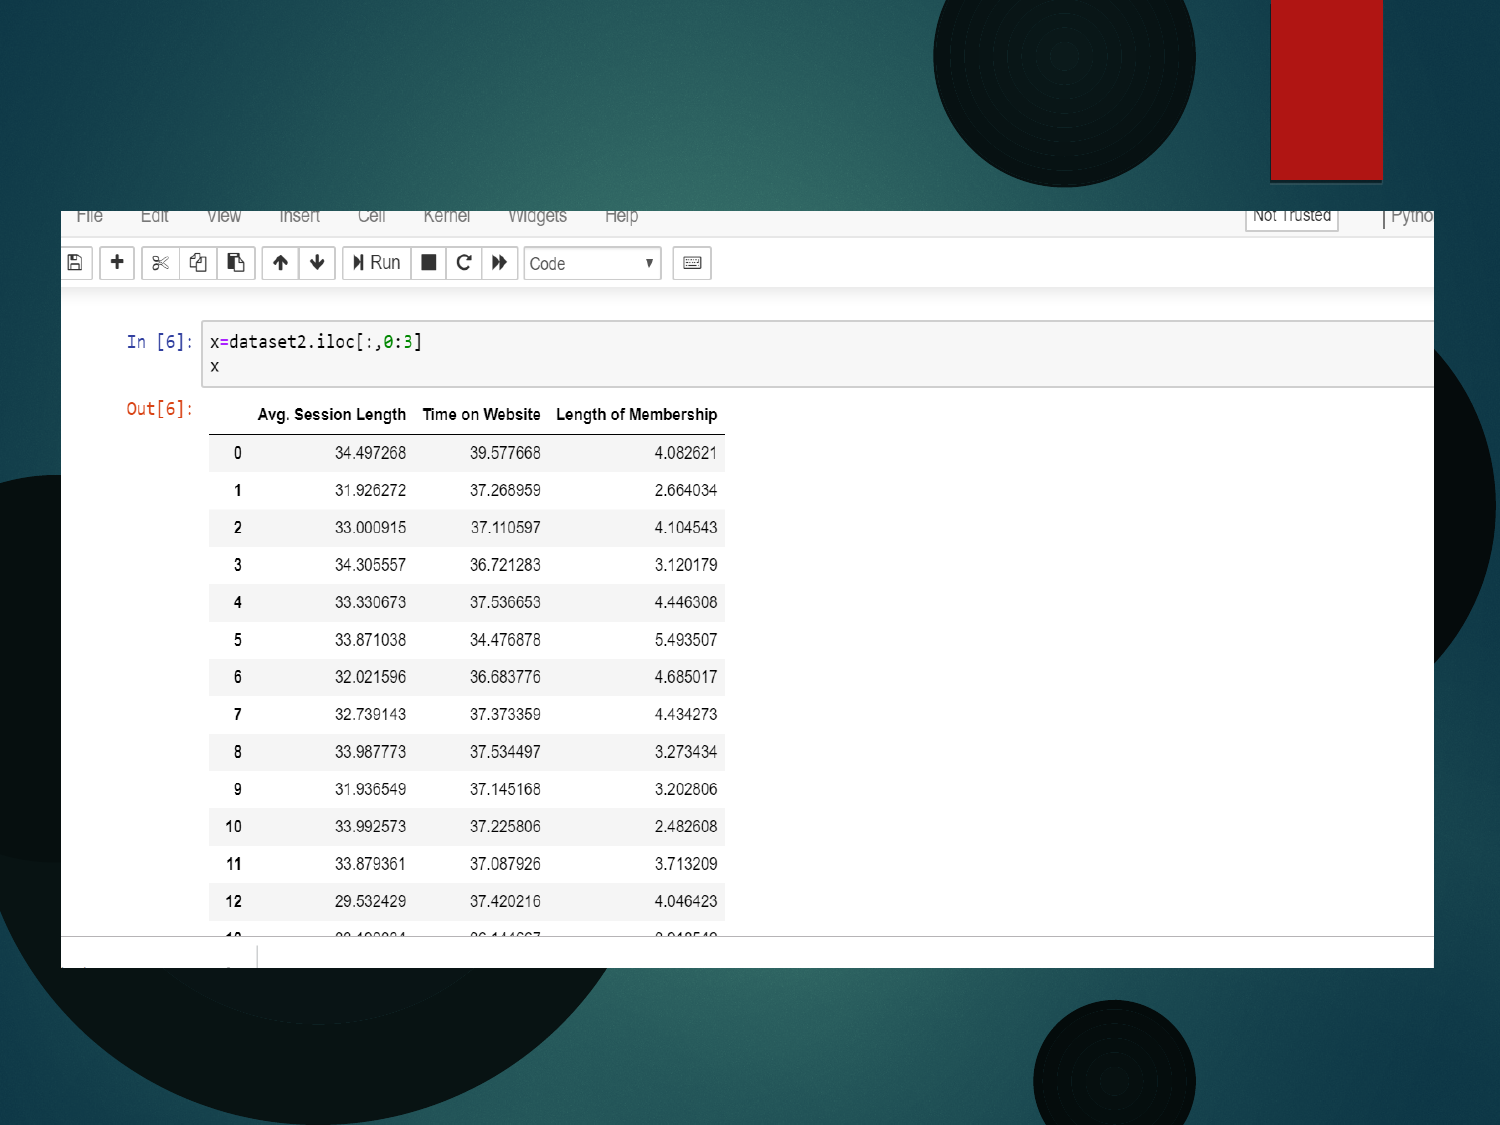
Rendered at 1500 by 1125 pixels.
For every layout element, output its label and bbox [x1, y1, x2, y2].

picture [61, 211, 1434, 968]
